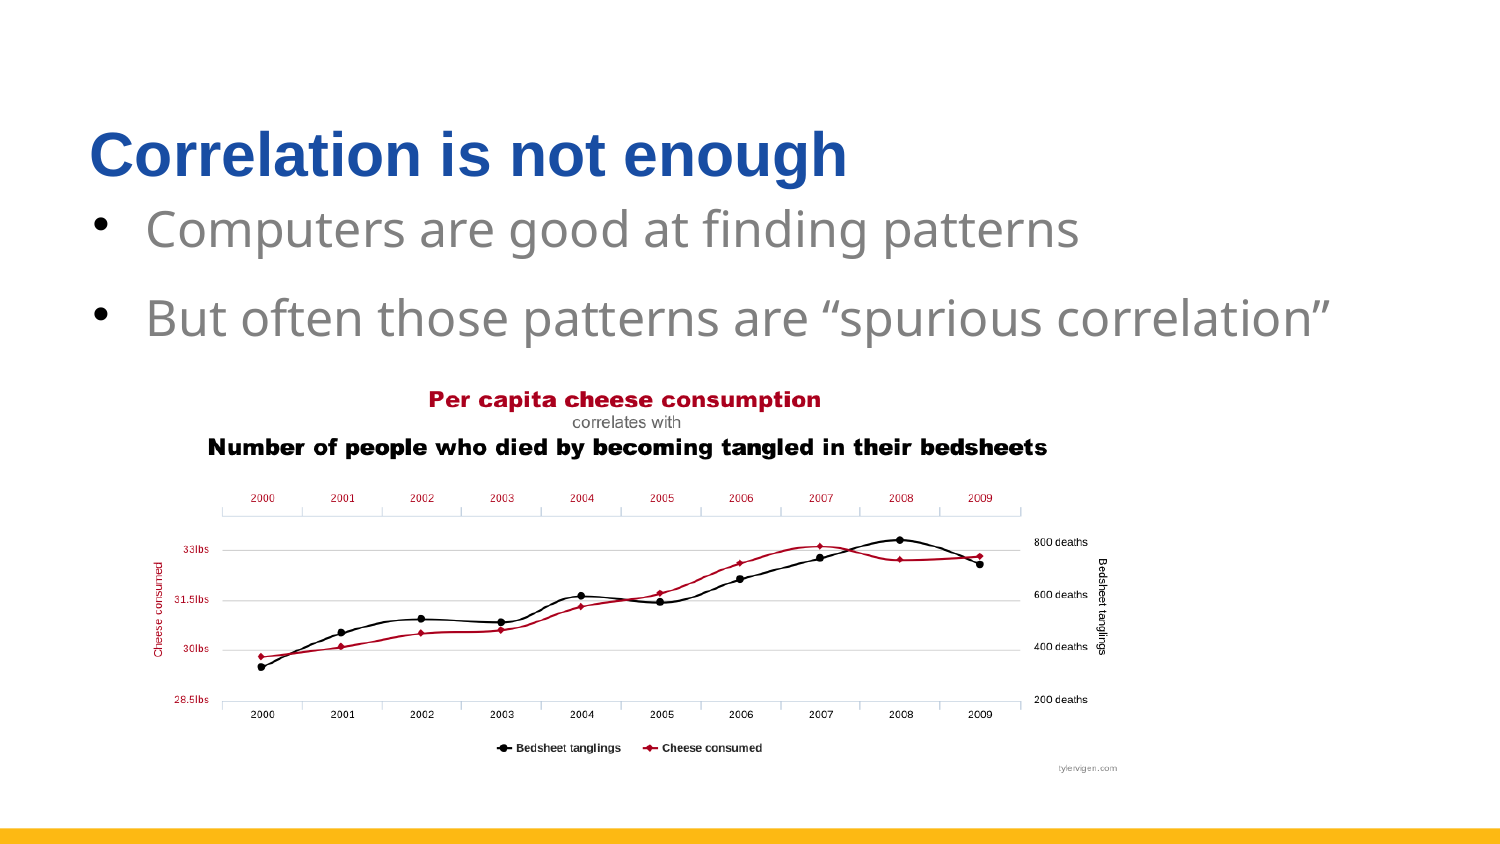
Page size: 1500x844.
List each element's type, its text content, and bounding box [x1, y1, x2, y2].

text_box Computers are good at finding patterns But often those patterns are “spurious correlation” [74, 197, 1425, 687]
picture [135, 384, 1125, 775]
text_box Correlation is not enough [74, 0, 1425, 197]
